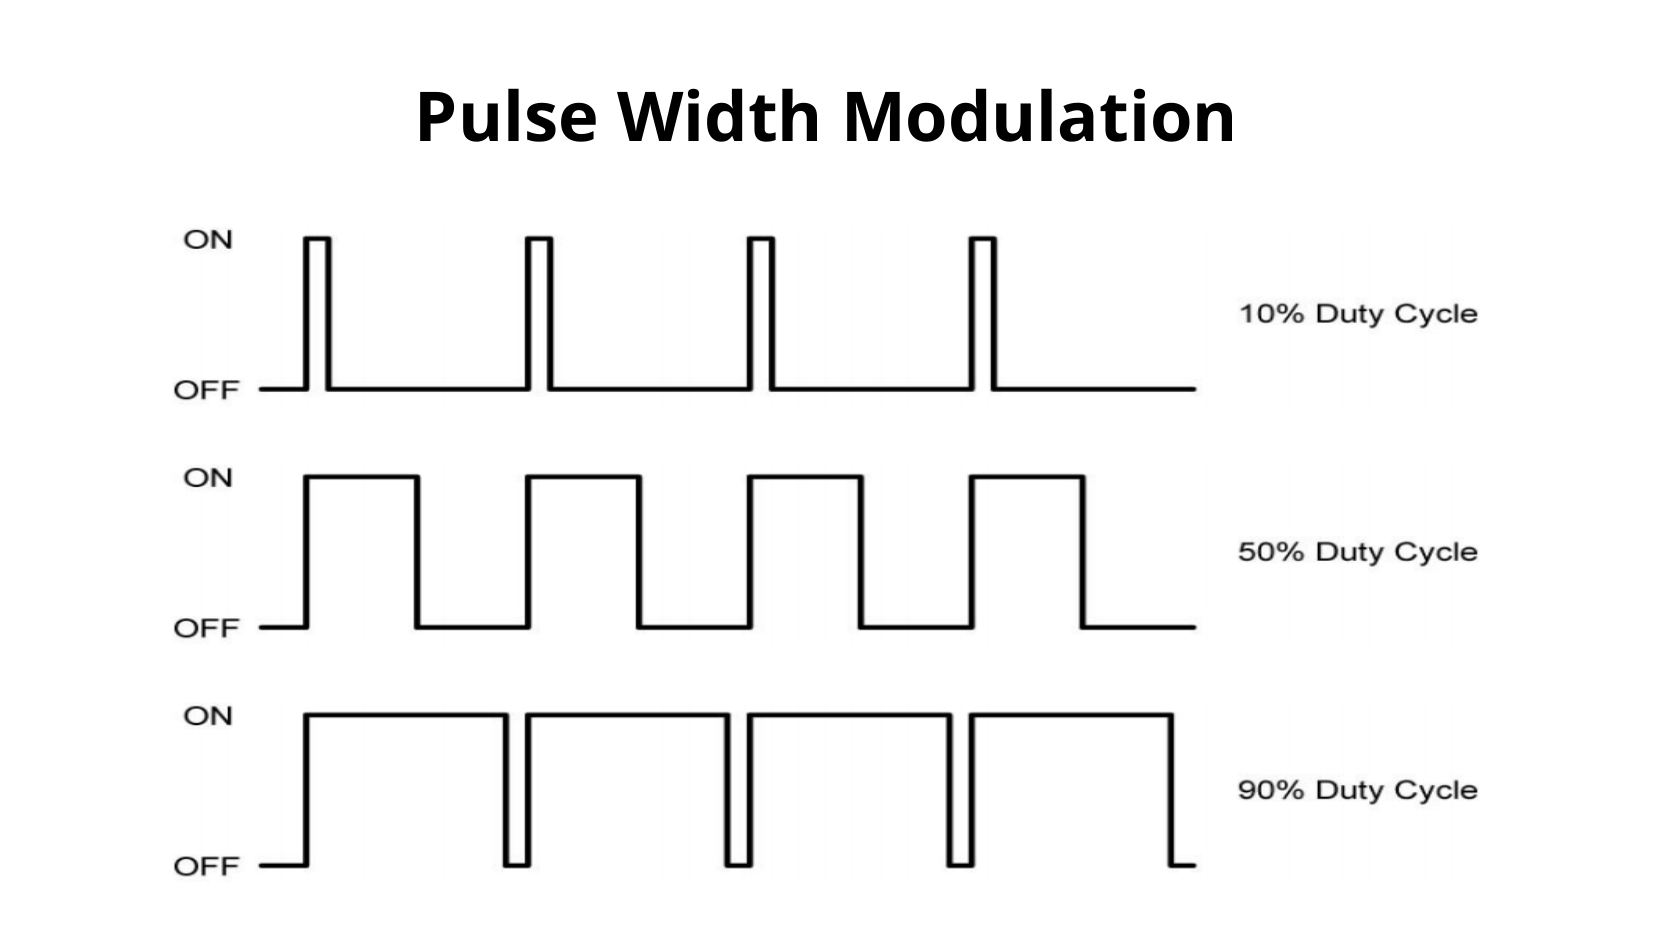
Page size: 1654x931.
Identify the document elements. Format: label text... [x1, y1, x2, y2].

title Pulse Width Modulation [82, 37, 1571, 193]
picture [153, 209, 1504, 913]
